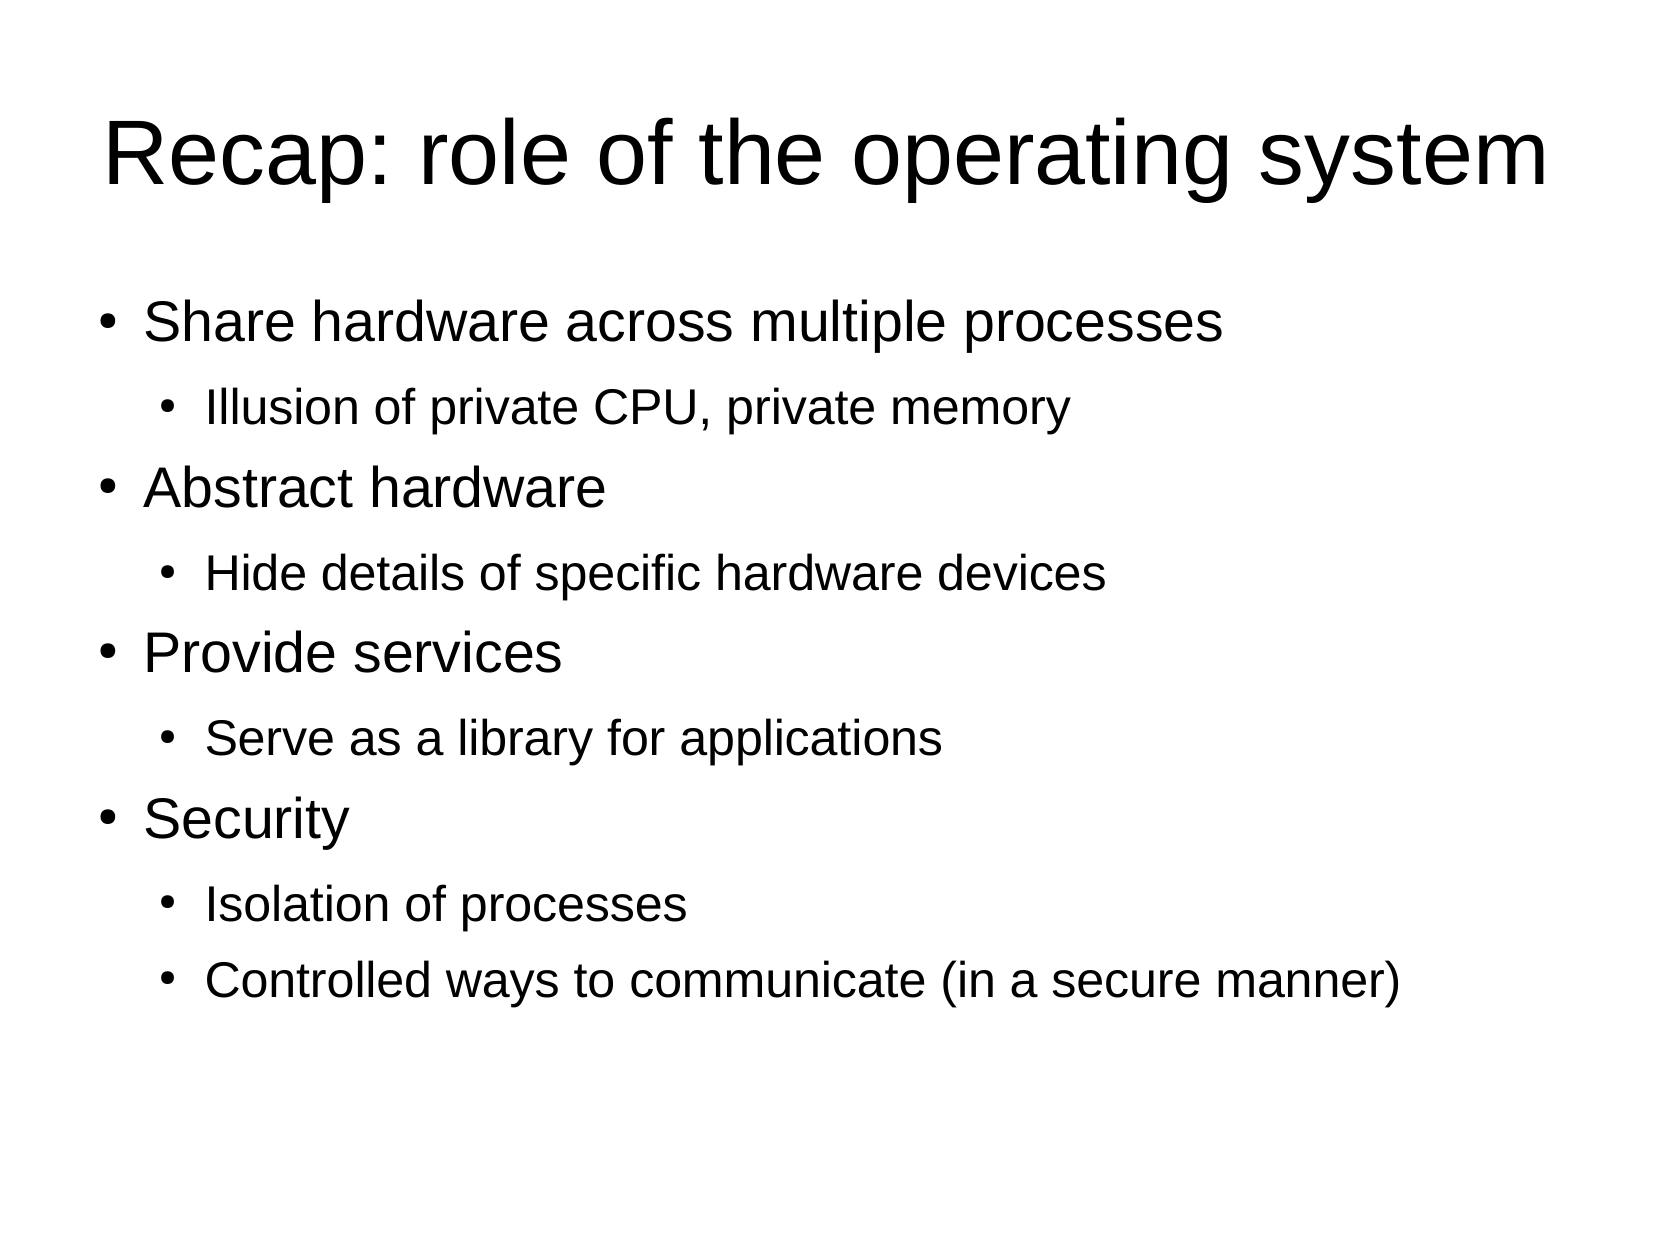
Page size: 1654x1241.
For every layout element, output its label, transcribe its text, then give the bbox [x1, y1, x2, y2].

title Recap: role of the operating system [82, 49, 1571, 257]
list Share hardware across multiple processes Illusion of private CPU, private memory Abstract hardware Hide details of specific hardware devices Provide services Serve as a library for applications Security Isolation of processes Controlled ways to communicate (in a secure manner) [82, 290, 1571, 1010]
